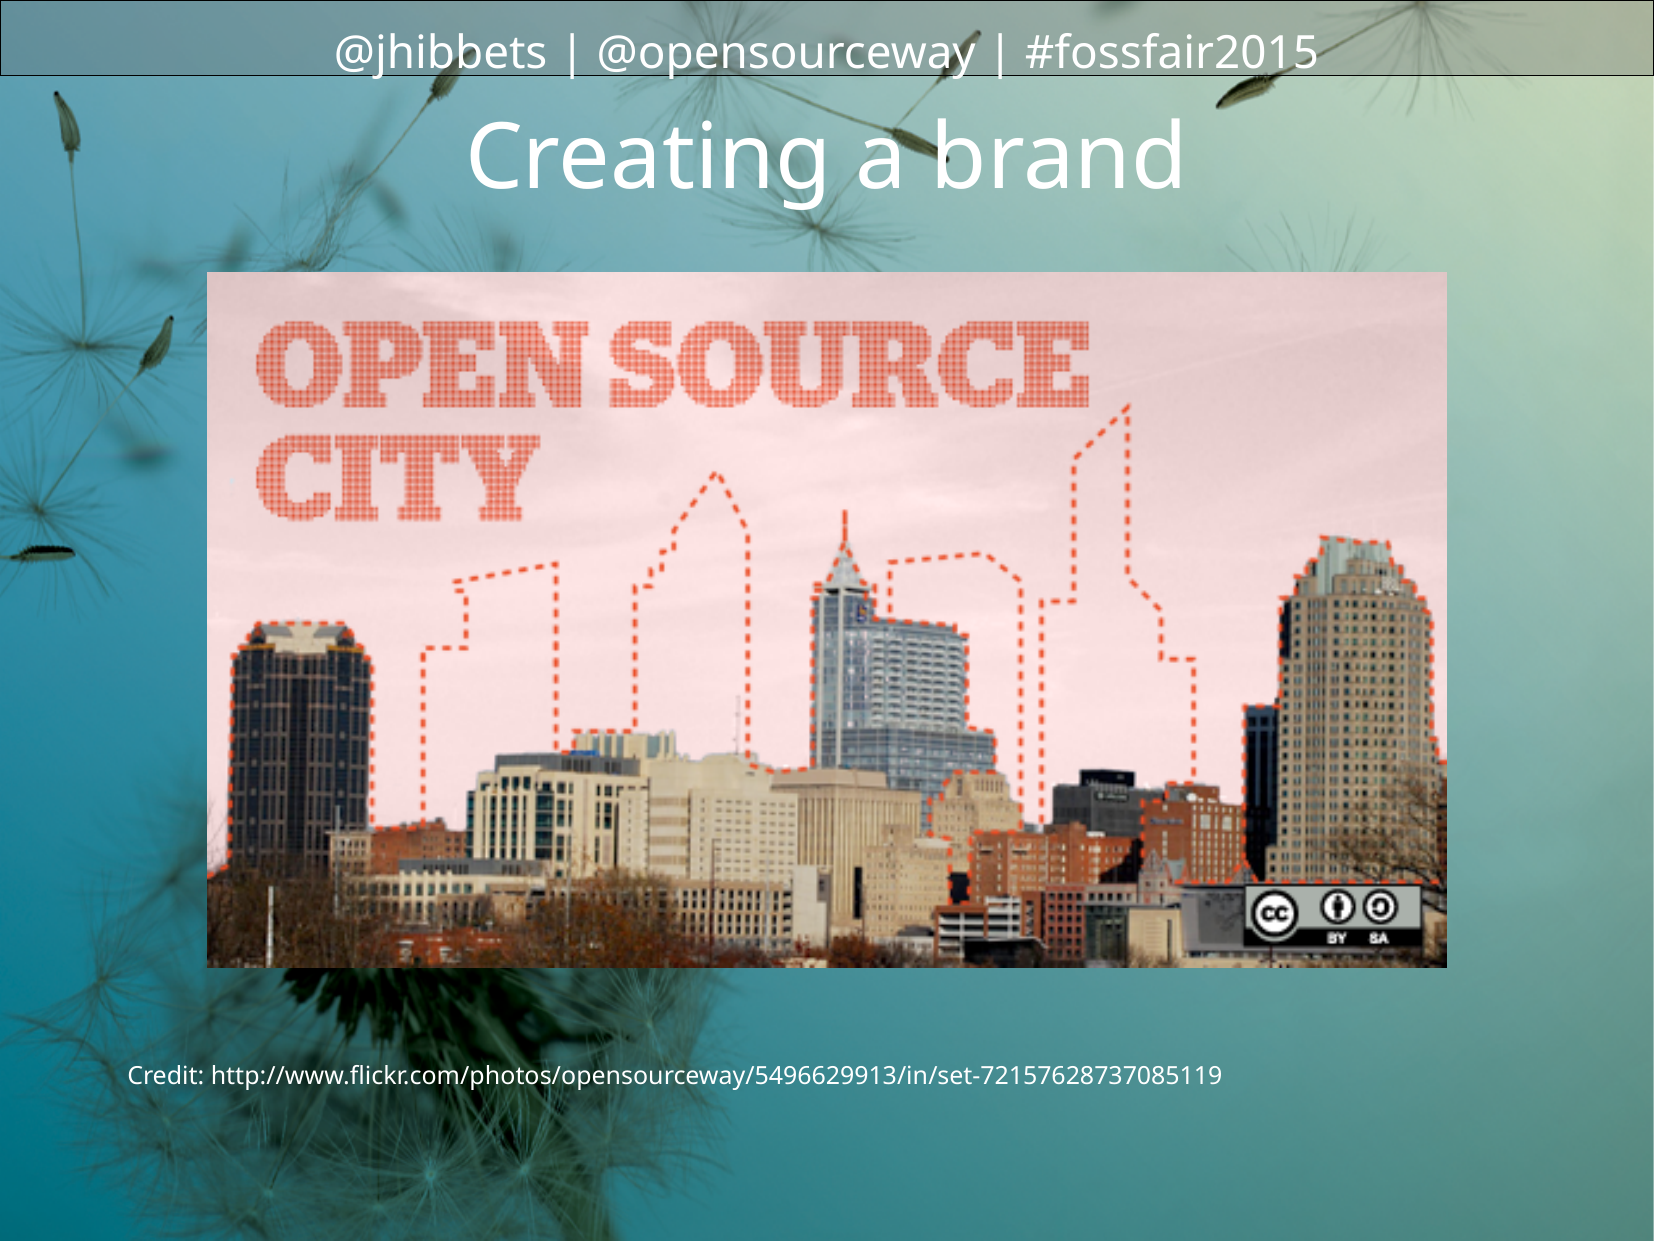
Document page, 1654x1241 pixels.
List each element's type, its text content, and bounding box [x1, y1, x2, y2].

title Creating a brand [82, 49, 1571, 257]
picture [0, 76, 1654, 1241]
text_box Credit: http://www.flickr.com/photos/opensourceway/5496629913/in/set-72157628737085119 [112, 1050, 1228, 1090]
